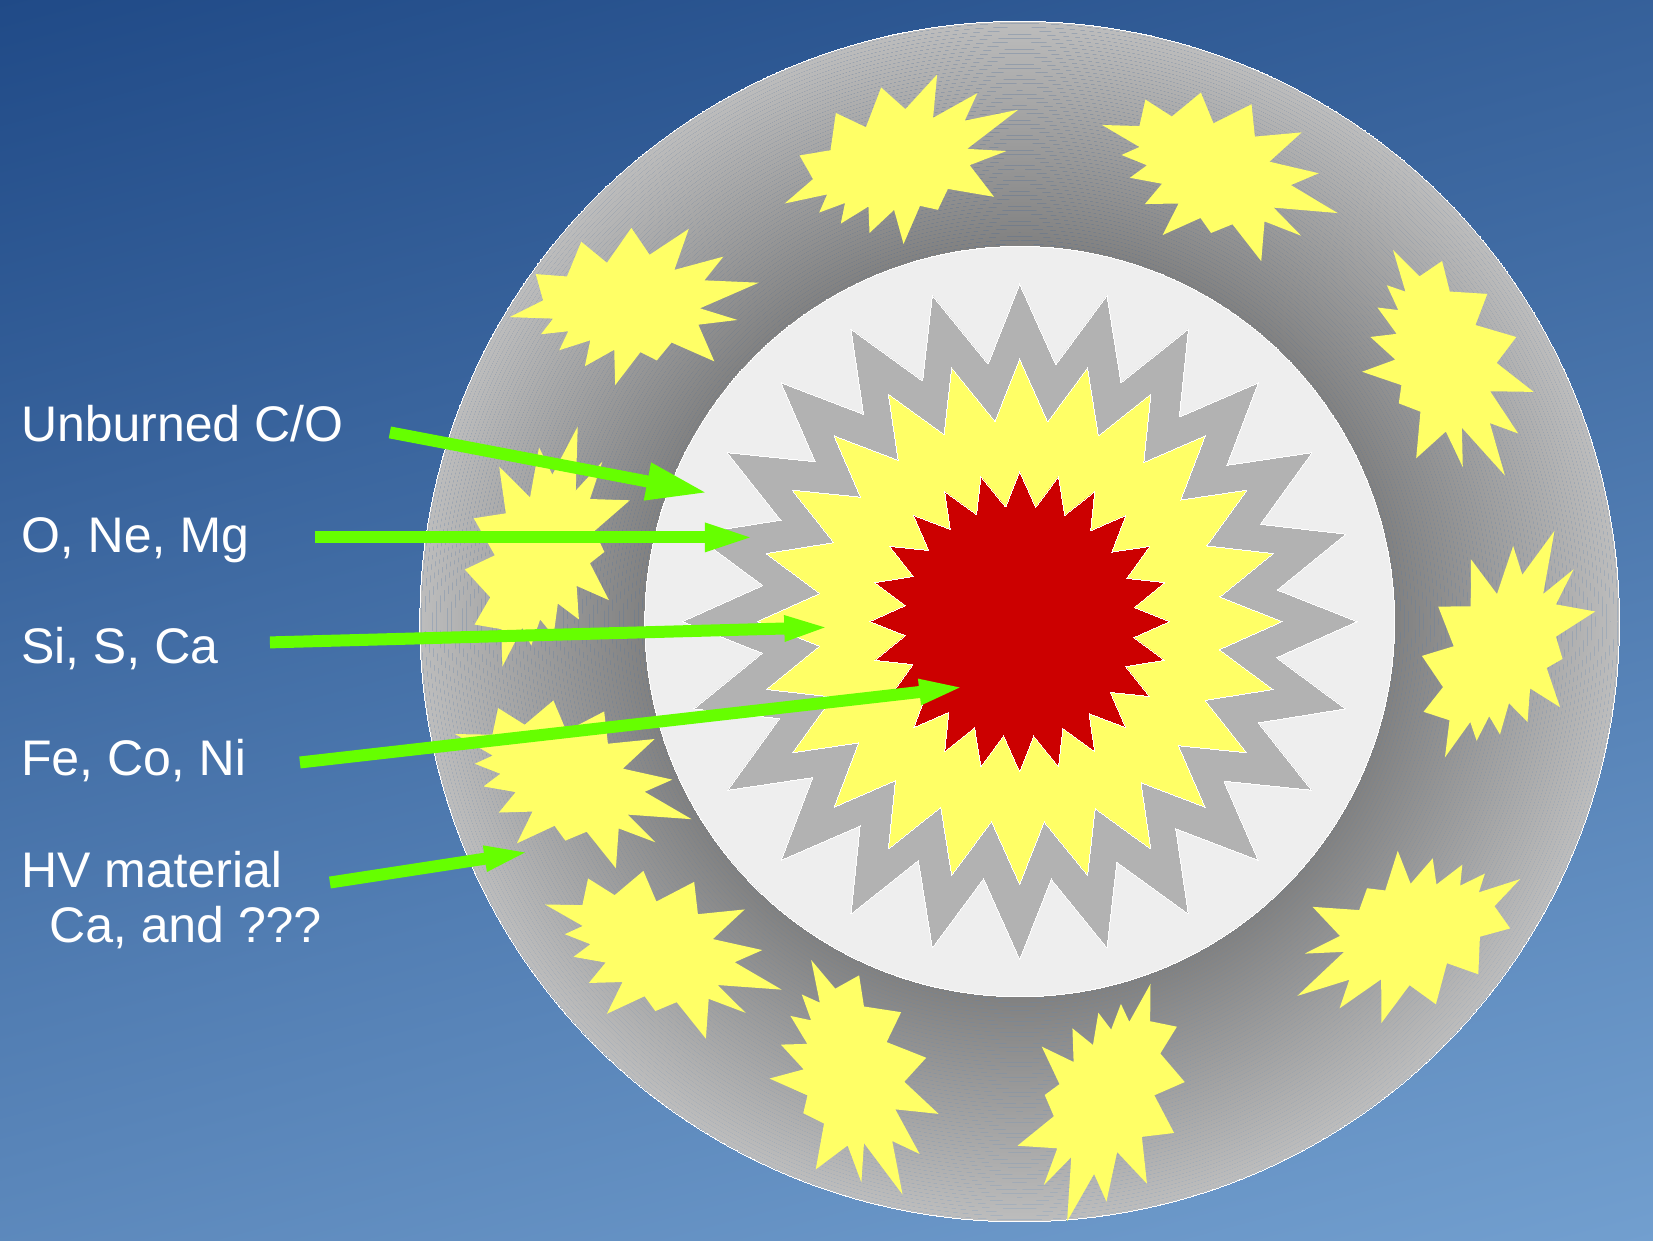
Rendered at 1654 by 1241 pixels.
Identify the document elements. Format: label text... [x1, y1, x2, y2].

text_box [464, 21, 1620, 1222]
text_box Unburned C/O O, Ne, Mg Si, S, Ca Fe, Co, Ni HV material Ca, and ??? [21, 395, 696, 954]
